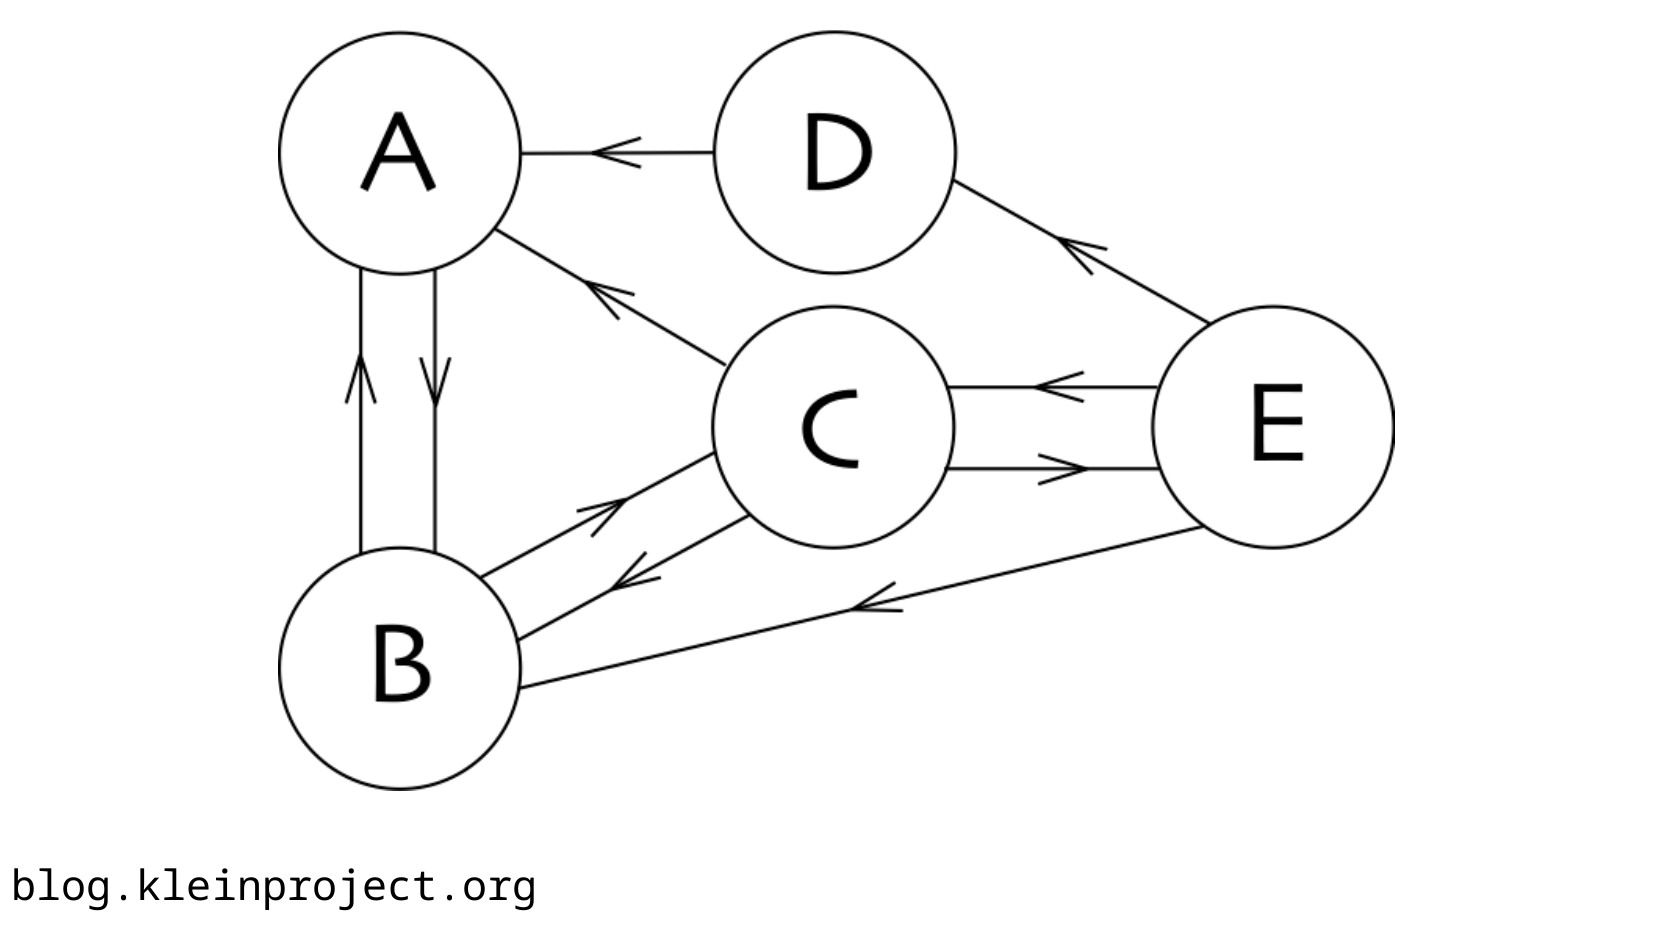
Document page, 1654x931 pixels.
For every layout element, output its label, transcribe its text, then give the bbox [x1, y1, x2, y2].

picture [278, 29, 1395, 791]
list blog.kleinproject.org [0, 855, 1625, 931]
